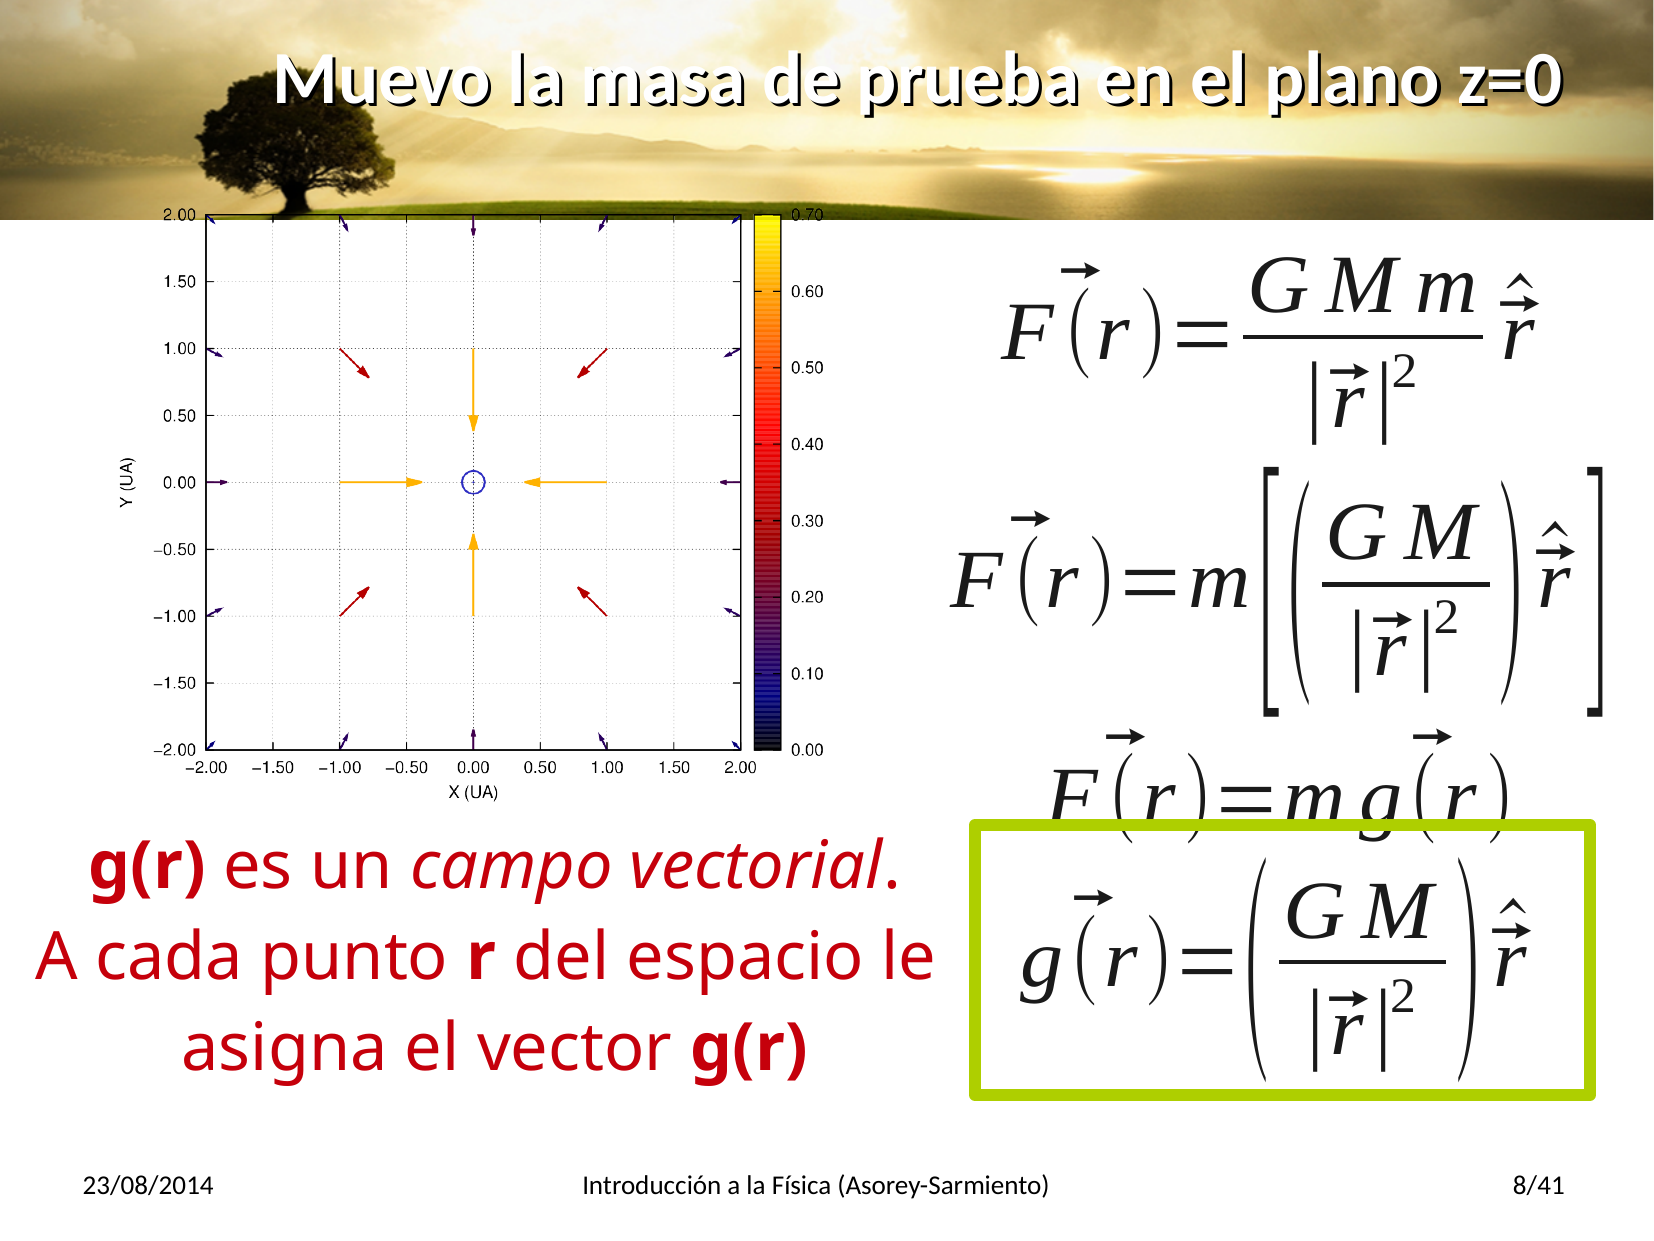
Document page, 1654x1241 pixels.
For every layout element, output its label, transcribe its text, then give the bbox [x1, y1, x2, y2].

chart [990, 238, 1551, 451]
chart [981, 831, 1584, 1087]
chart [939, 462, 1616, 1087]
picture [0, 0, 1654, 804]
text_box g(r) es un campo vectorial. A cada punto r del espacio le asigna el vector g(r) [20, 810, 933, 1059]
title Muevo la masa de prueba en el plano z=0 [75, 19, 1564, 151]
